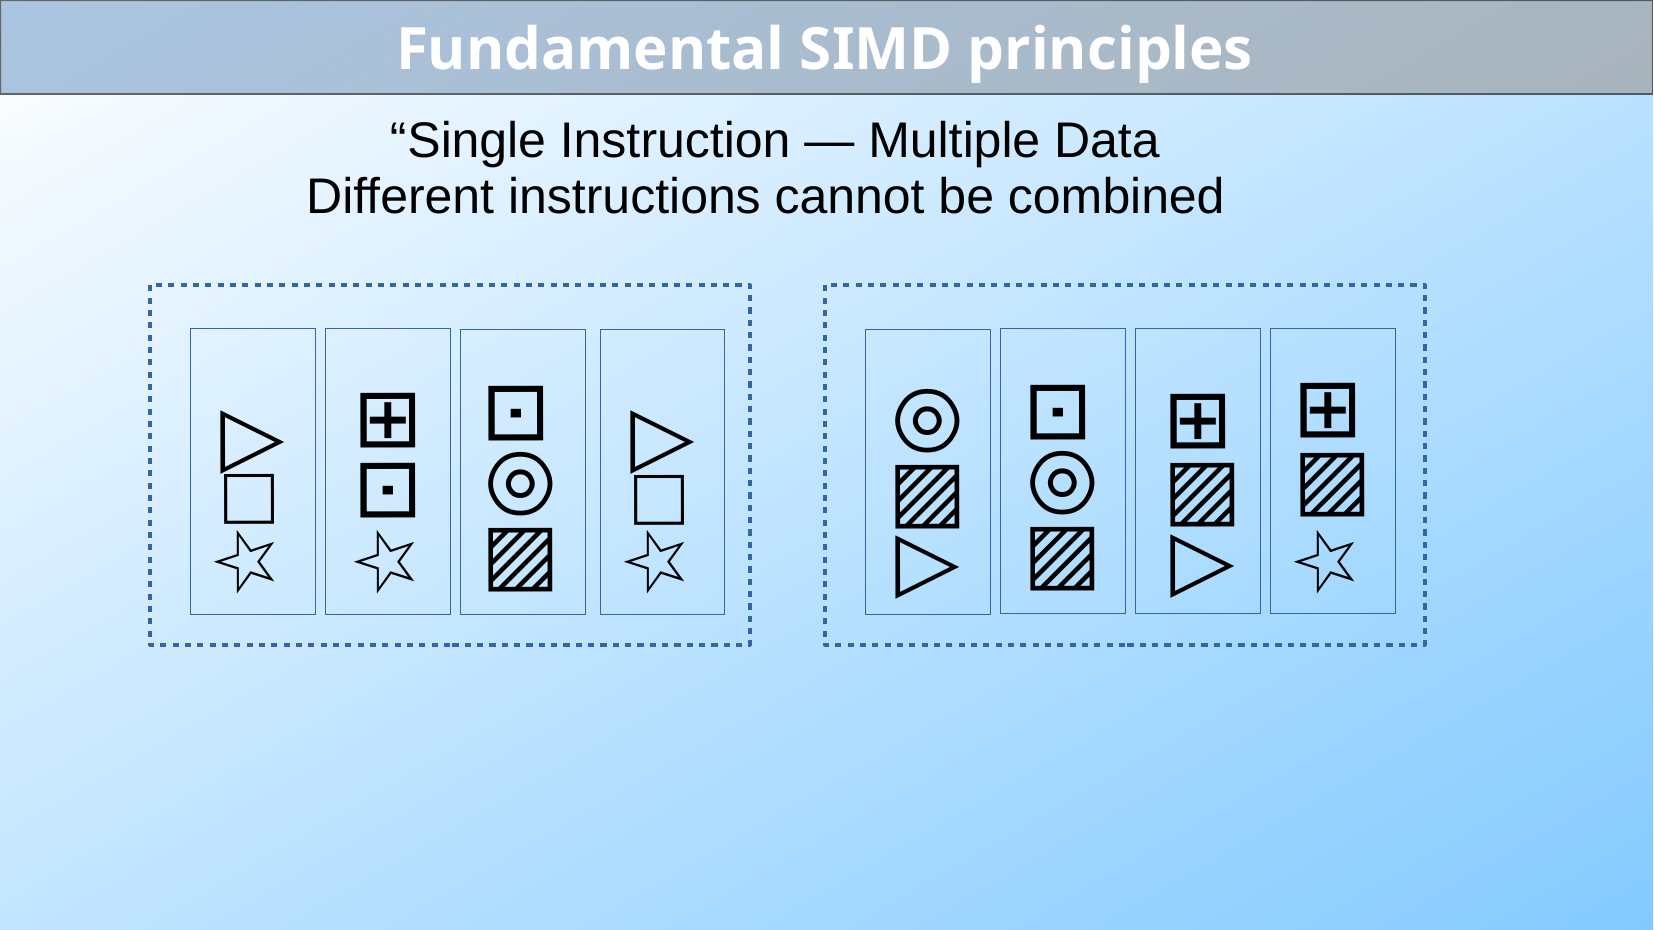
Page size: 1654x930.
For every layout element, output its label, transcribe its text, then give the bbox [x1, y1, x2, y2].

text_box ☆⊡⊞ [330, 95, 439, 104]
text_box ☆□▽ [601, 330, 710, 614]
text_box ▽▧⊞ [1140, 95, 1249, 104]
text_box “Single Instruction — Multiple Data Different instructions cannot be combined [180, 104, 1411, 233]
text_box ▽▧◎ [866, 330, 975, 614]
text_box ▽▧⊞ [1140, 233, 1250, 328]
text_box ☆□▽ [190, 233, 300, 328]
text_box Fundamental SIMD principles [0, 0, 1653, 85]
text_box ▧◎⊡ [459, 233, 568, 555]
text_box ☆▧⊞ [1271, 329, 1380, 613]
text_box ▧◎⊡ [458, 95, 567, 104]
text_box ☆⊡⊞ [330, 233, 440, 328]
text_box ▽▧◎ [865, 233, 975, 329]
text_box ▧◎⊡ [461, 330, 569, 614]
text_box ▧◎⊡ [1000, 233, 1110, 328]
text_box ☆□▽ [600, 233, 710, 329]
text_box ☆▧⊞ [1270, 95, 1379, 104]
text_box ☆□▽ [600, 95, 709, 104]
text_box ☆▧⊞ [1270, 233, 1380, 328]
text_box ☆□▽ [191, 329, 301, 614]
text_box ▽▧⊞ [1141, 329, 1250, 613]
text_box ☆⊡⊞ [331, 329, 440, 614]
text_box ▽▧◎ [865, 95, 974, 104]
text_box ☆□▽ [190, 95, 299, 104]
text_box ▧◎⊡ [1000, 95, 1109, 104]
text_box ▧◎⊡ [1001, 329, 1110, 613]
